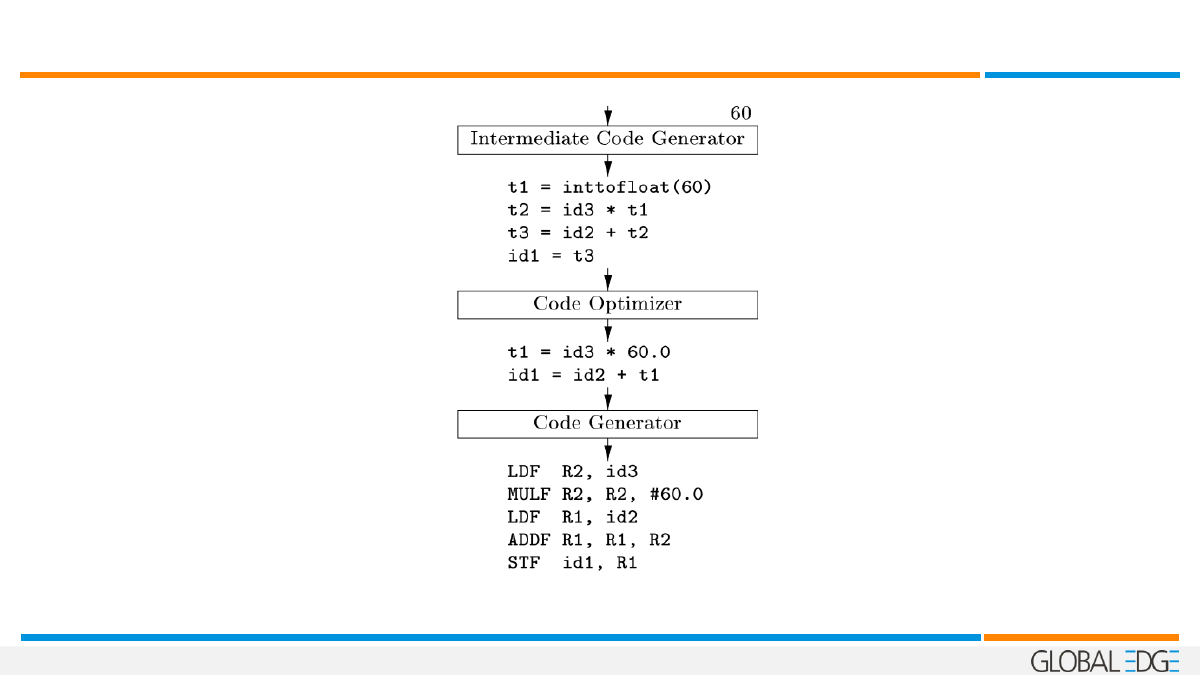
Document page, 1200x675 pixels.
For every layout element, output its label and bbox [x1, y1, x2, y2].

picture [389, 106, 804, 603]
picture [1031, 650, 1179, 672]
